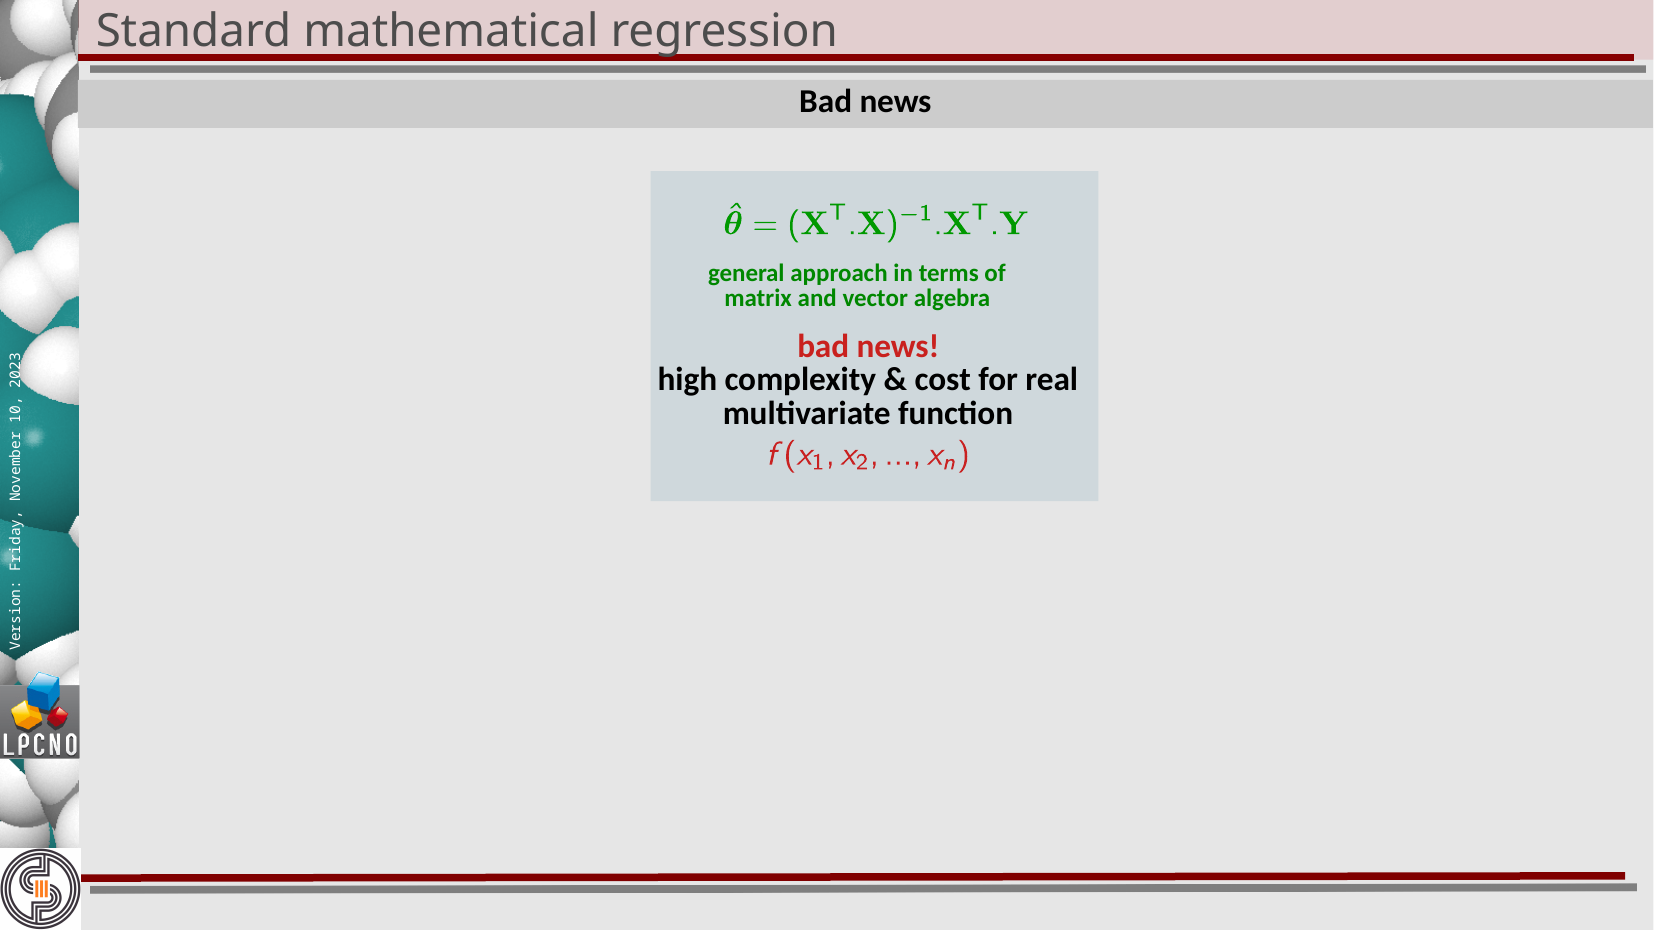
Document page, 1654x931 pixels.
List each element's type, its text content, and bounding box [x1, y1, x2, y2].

text_box general approach in terms of matrix and vector algebra [693, 255, 1044, 321]
title Standard mathematical regression [78, 0, 1654, 58]
text_box Bad news [77, 79, 1653, 128]
text_box bad news! high complexity & cost for real multivariate function [627, 325, 1110, 440]
text_box [650, 439, 1099, 502]
picture [0, 0, 81, 930]
text_box [650, 171, 1099, 325]
